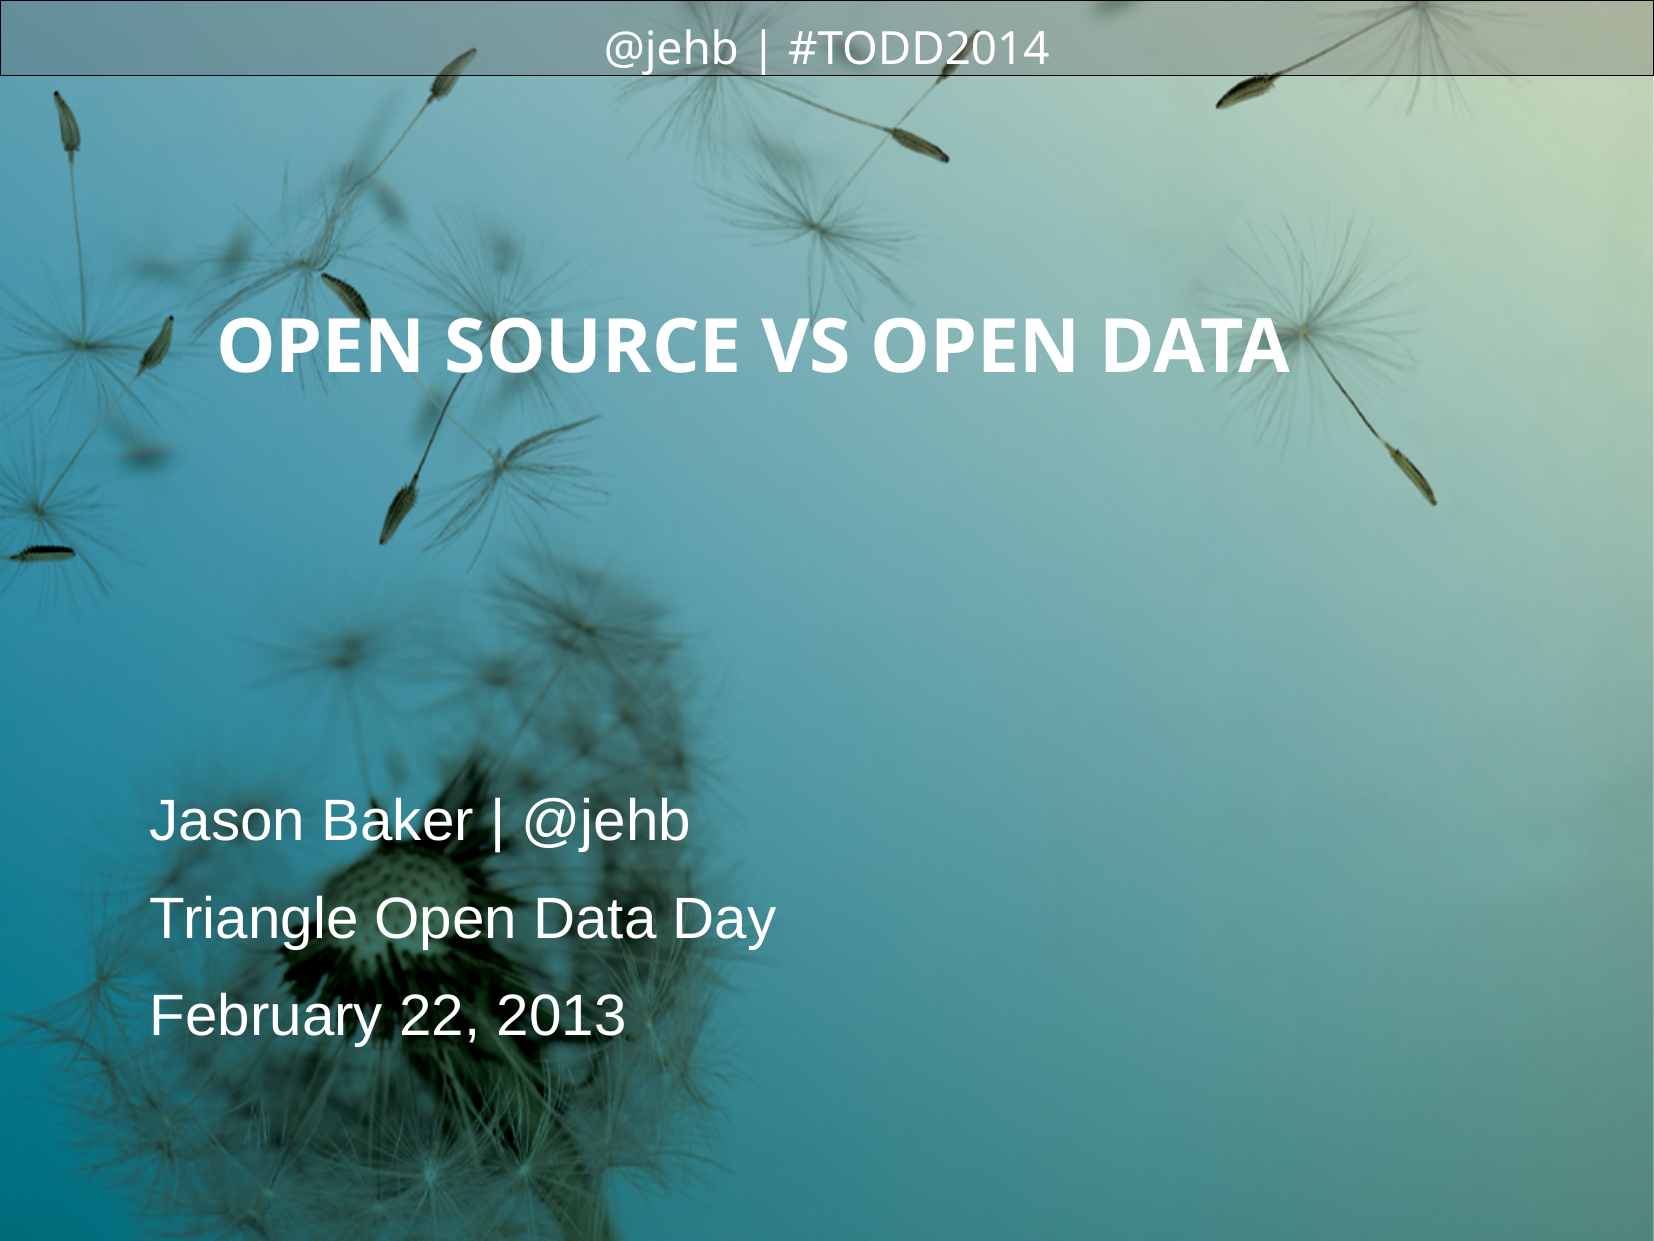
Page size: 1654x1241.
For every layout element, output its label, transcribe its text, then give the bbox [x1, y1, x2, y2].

text_box Jason Baker | @jehb Triangle Open Data Day February 22, 2013 [135, 748, 1606, 1023]
picture [0, 76, 1654, 1241]
text_box OPEN SOURCE VS OPEN DATA [201, 285, 1507, 475]
